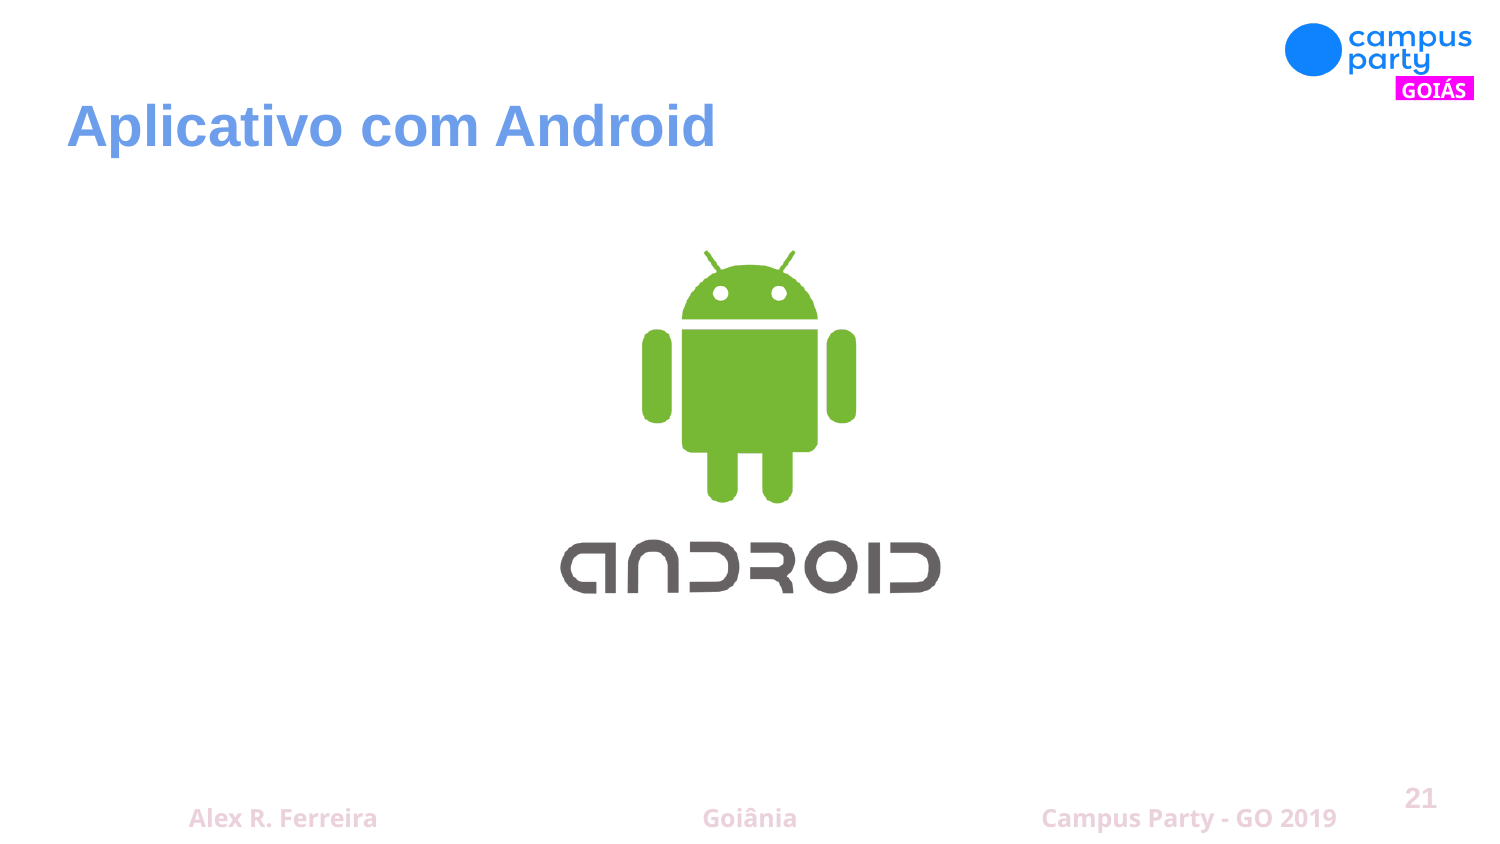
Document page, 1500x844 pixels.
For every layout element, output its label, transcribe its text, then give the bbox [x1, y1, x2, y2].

slide_number <número> [1389, 764, 1480, 830]
picture [543, 214, 957, 629]
picture [1280, 18, 1477, 80]
title Aplicativo com Android [51, 72, 1449, 167]
